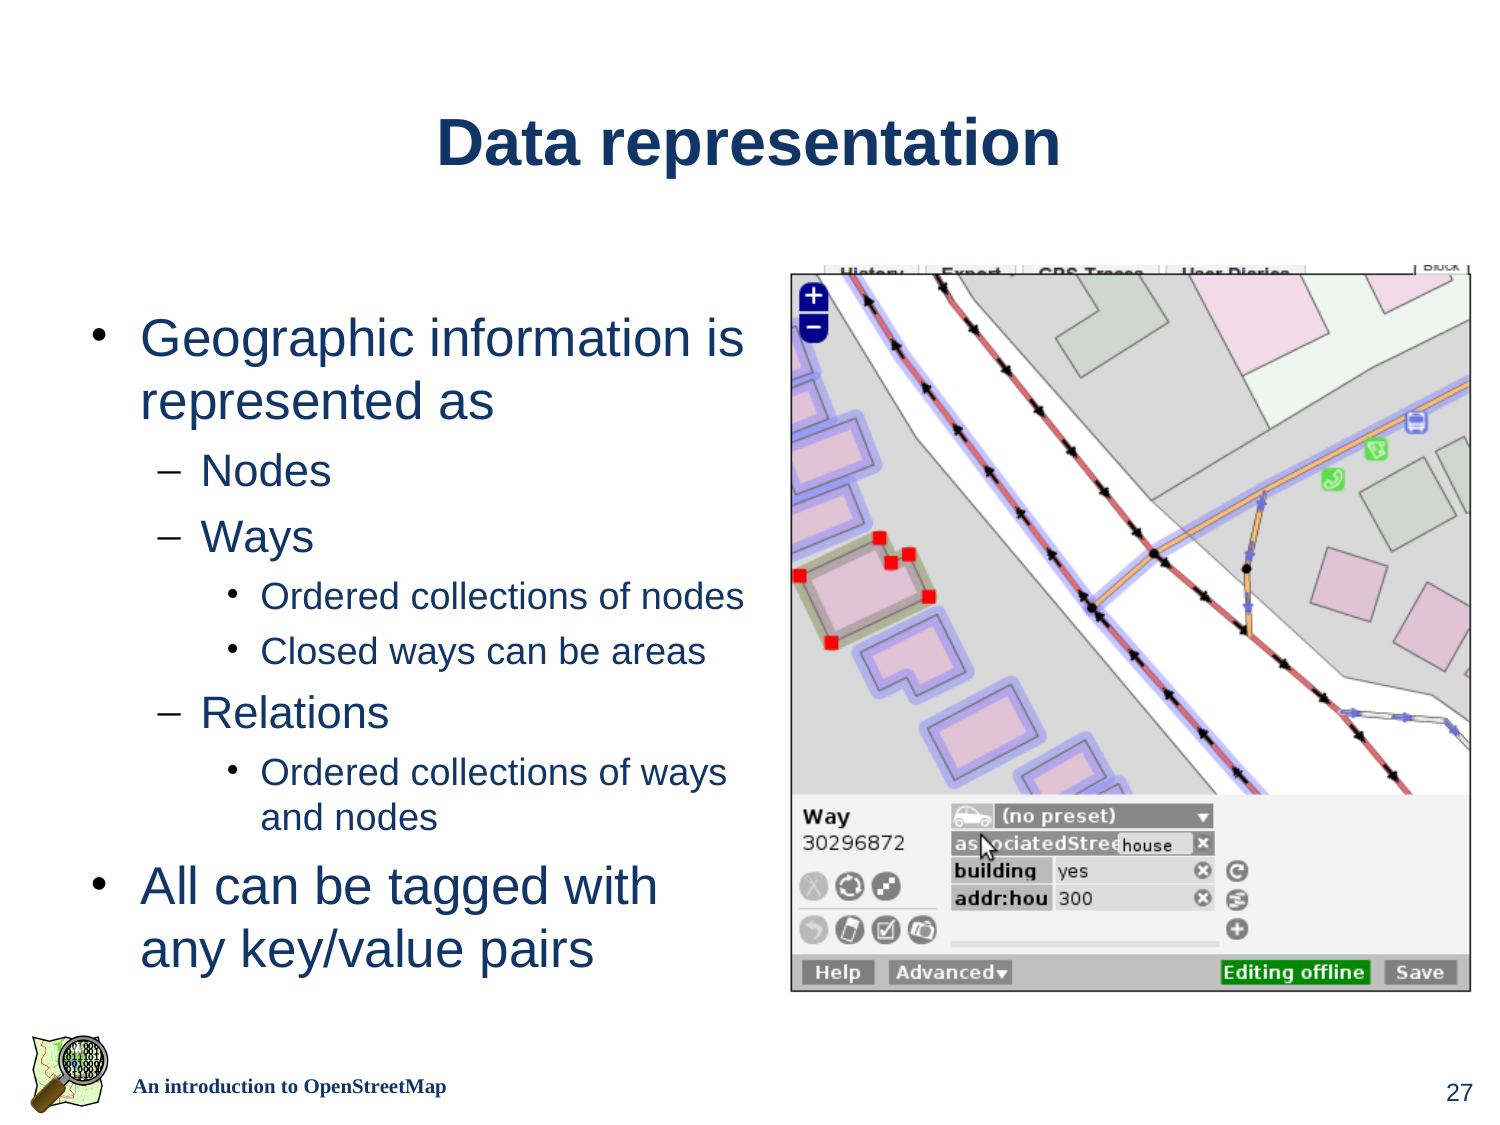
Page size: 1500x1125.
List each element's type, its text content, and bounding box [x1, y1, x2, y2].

picture [785, 265, 1477, 995]
list Geographic information is represented as Nodes Ways Ordered collections of nodes Closed ways can be areas Relations Ordered collections of ways and nodes All can be tagged with any key/value pairs [74, 295, 768, 1038]
picture [29, 1033, 110, 1114]
title Data representation [74, 44, 1425, 233]
